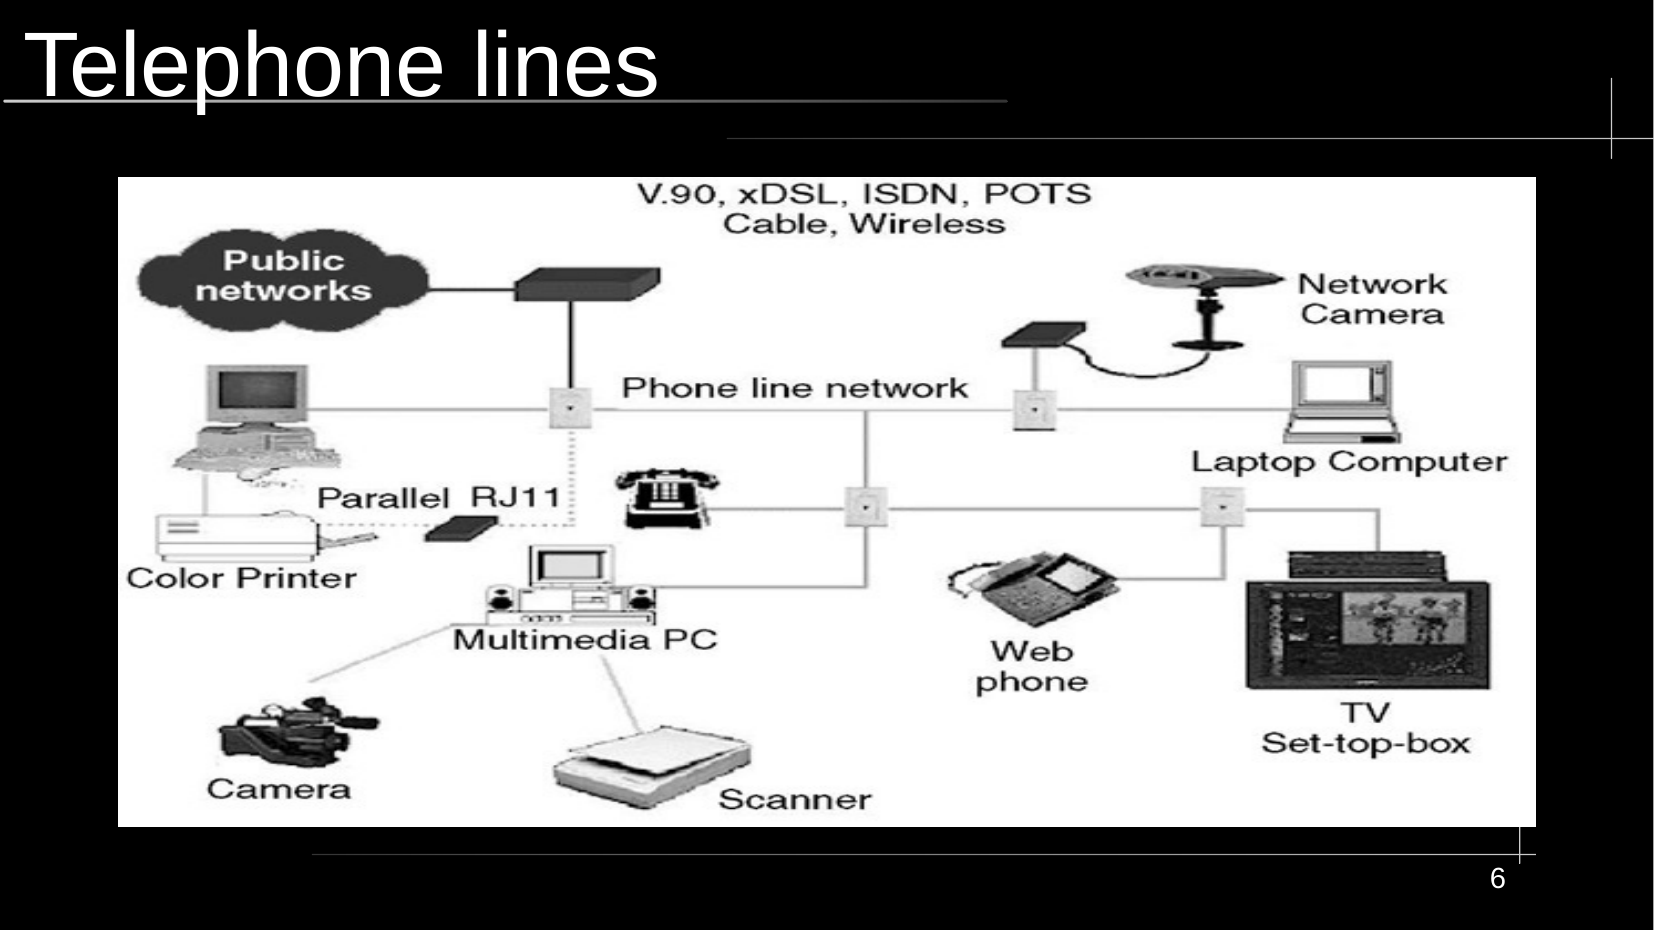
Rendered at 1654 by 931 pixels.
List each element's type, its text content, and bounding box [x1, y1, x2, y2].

picture [118, 177, 1536, 827]
title Telephone lines [23, 11, 1589, 119]
